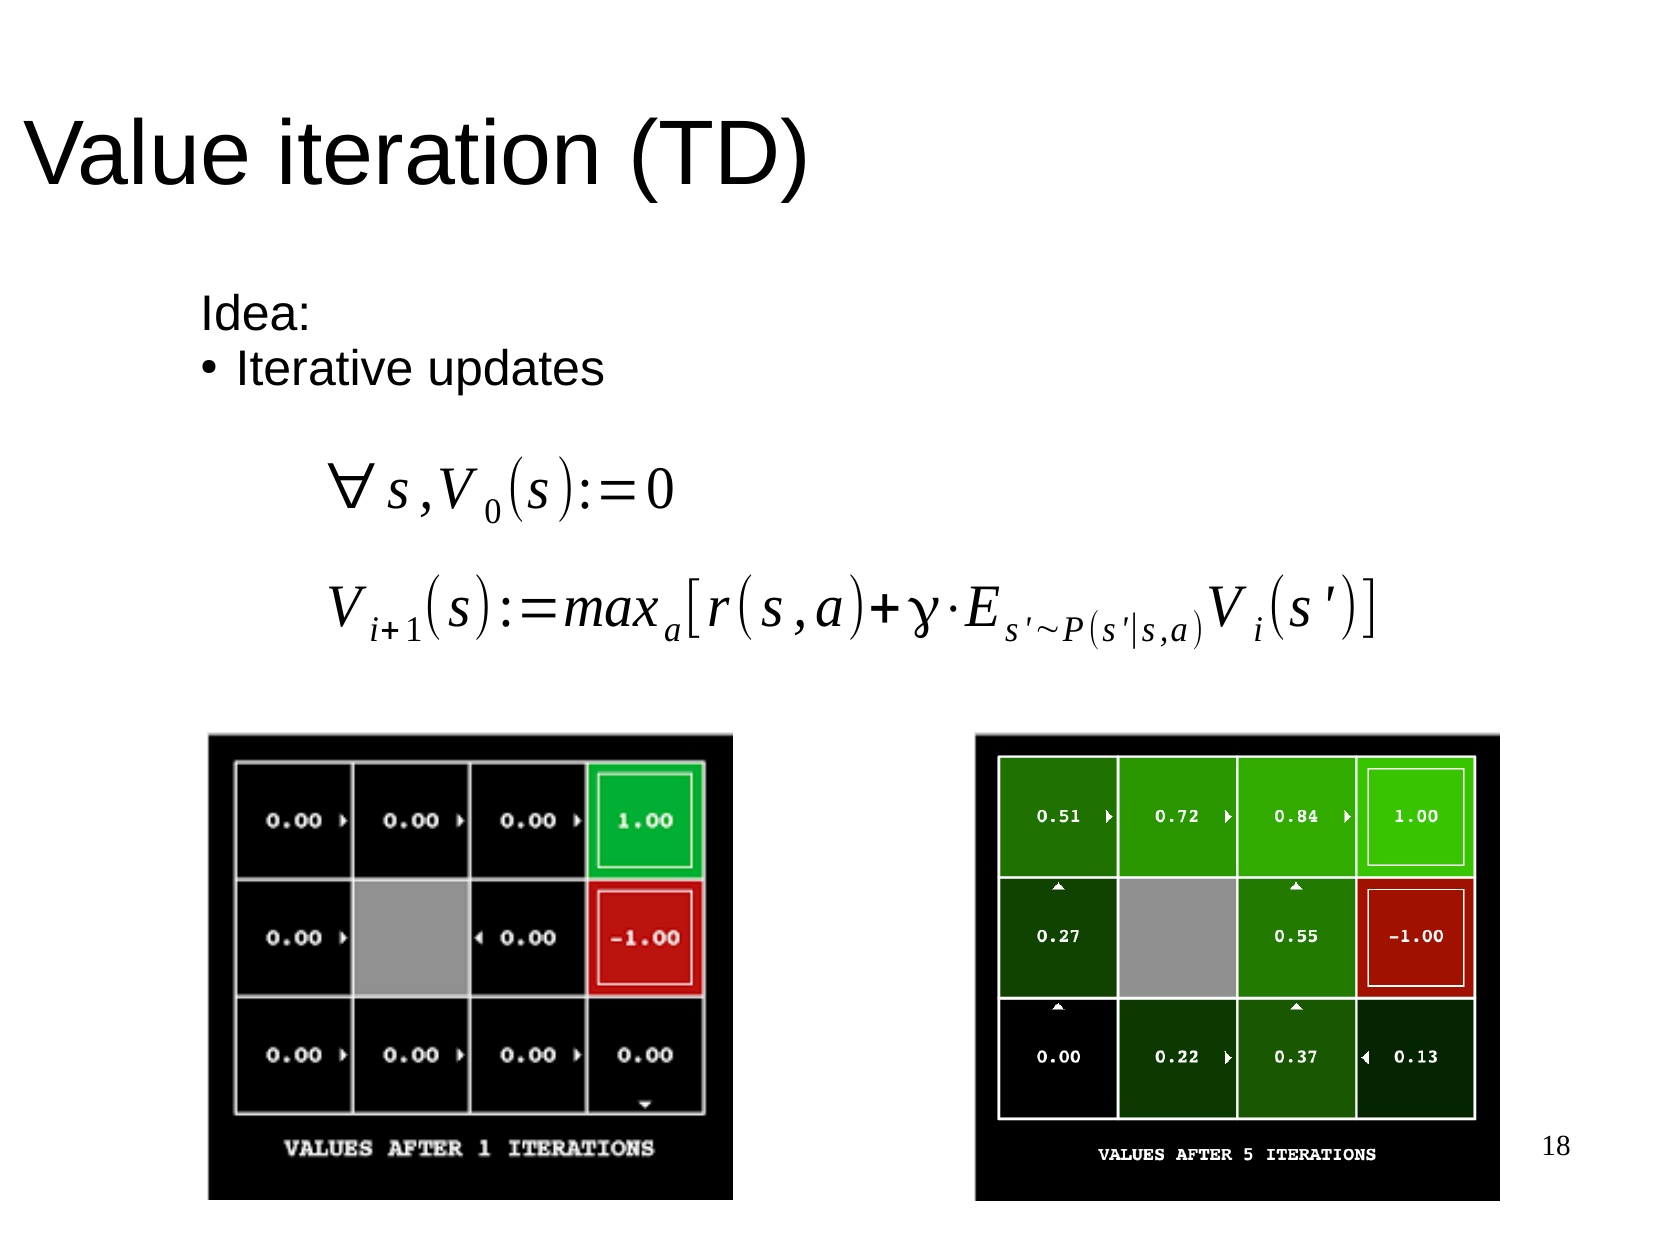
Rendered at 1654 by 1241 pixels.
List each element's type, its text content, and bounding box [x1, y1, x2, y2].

chart [311, 570, 1391, 651]
title Value iteration (TD) [23, 49, 1512, 257]
chart [311, 451, 688, 530]
picture [207, 732, 733, 1201]
picture [974, 732, 1500, 1201]
text_box Idea: Iterative updates [150, 277, 1231, 571]
